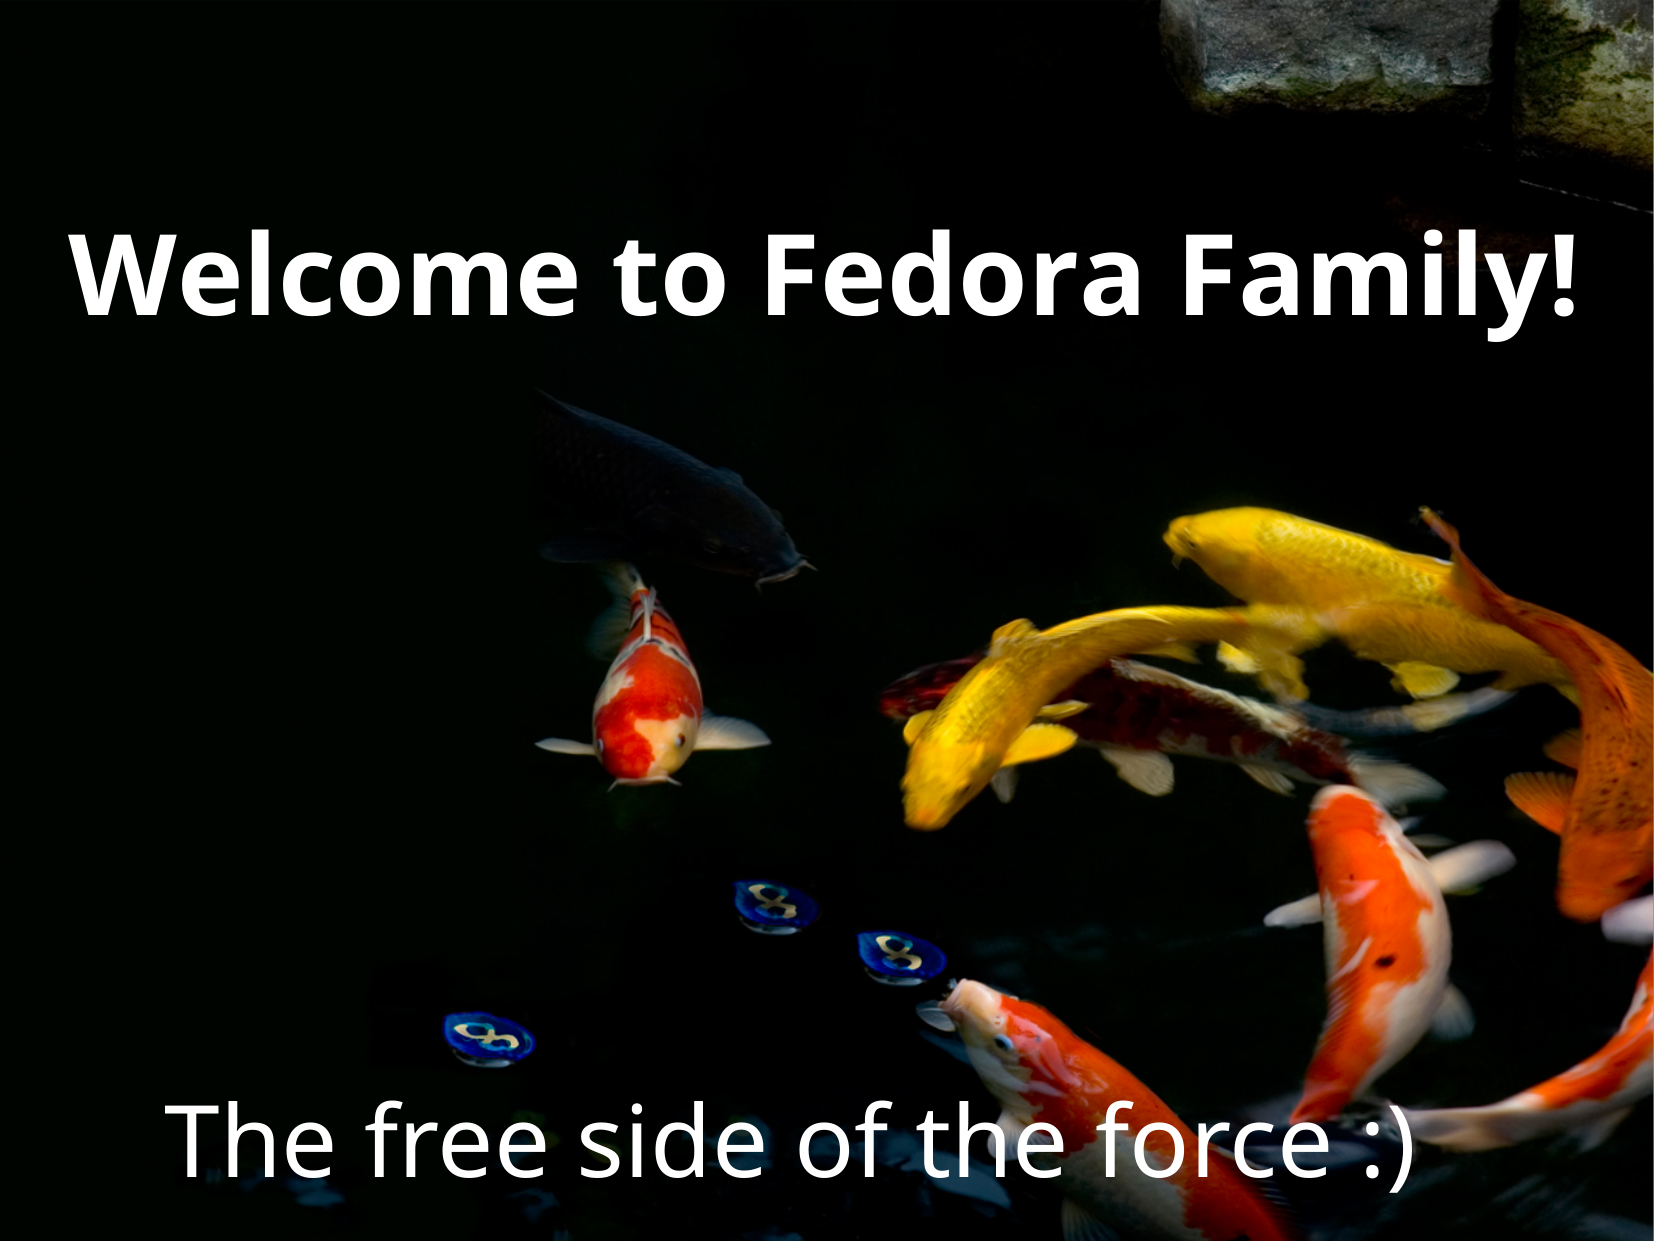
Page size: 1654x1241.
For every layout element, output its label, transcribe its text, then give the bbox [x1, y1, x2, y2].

text_box The free side of the force :) [150, 926, 1326, 1201]
title Welcome to Fedora Family! [37, 167, 1614, 376]
picture [0, 0, 1654, 1241]
